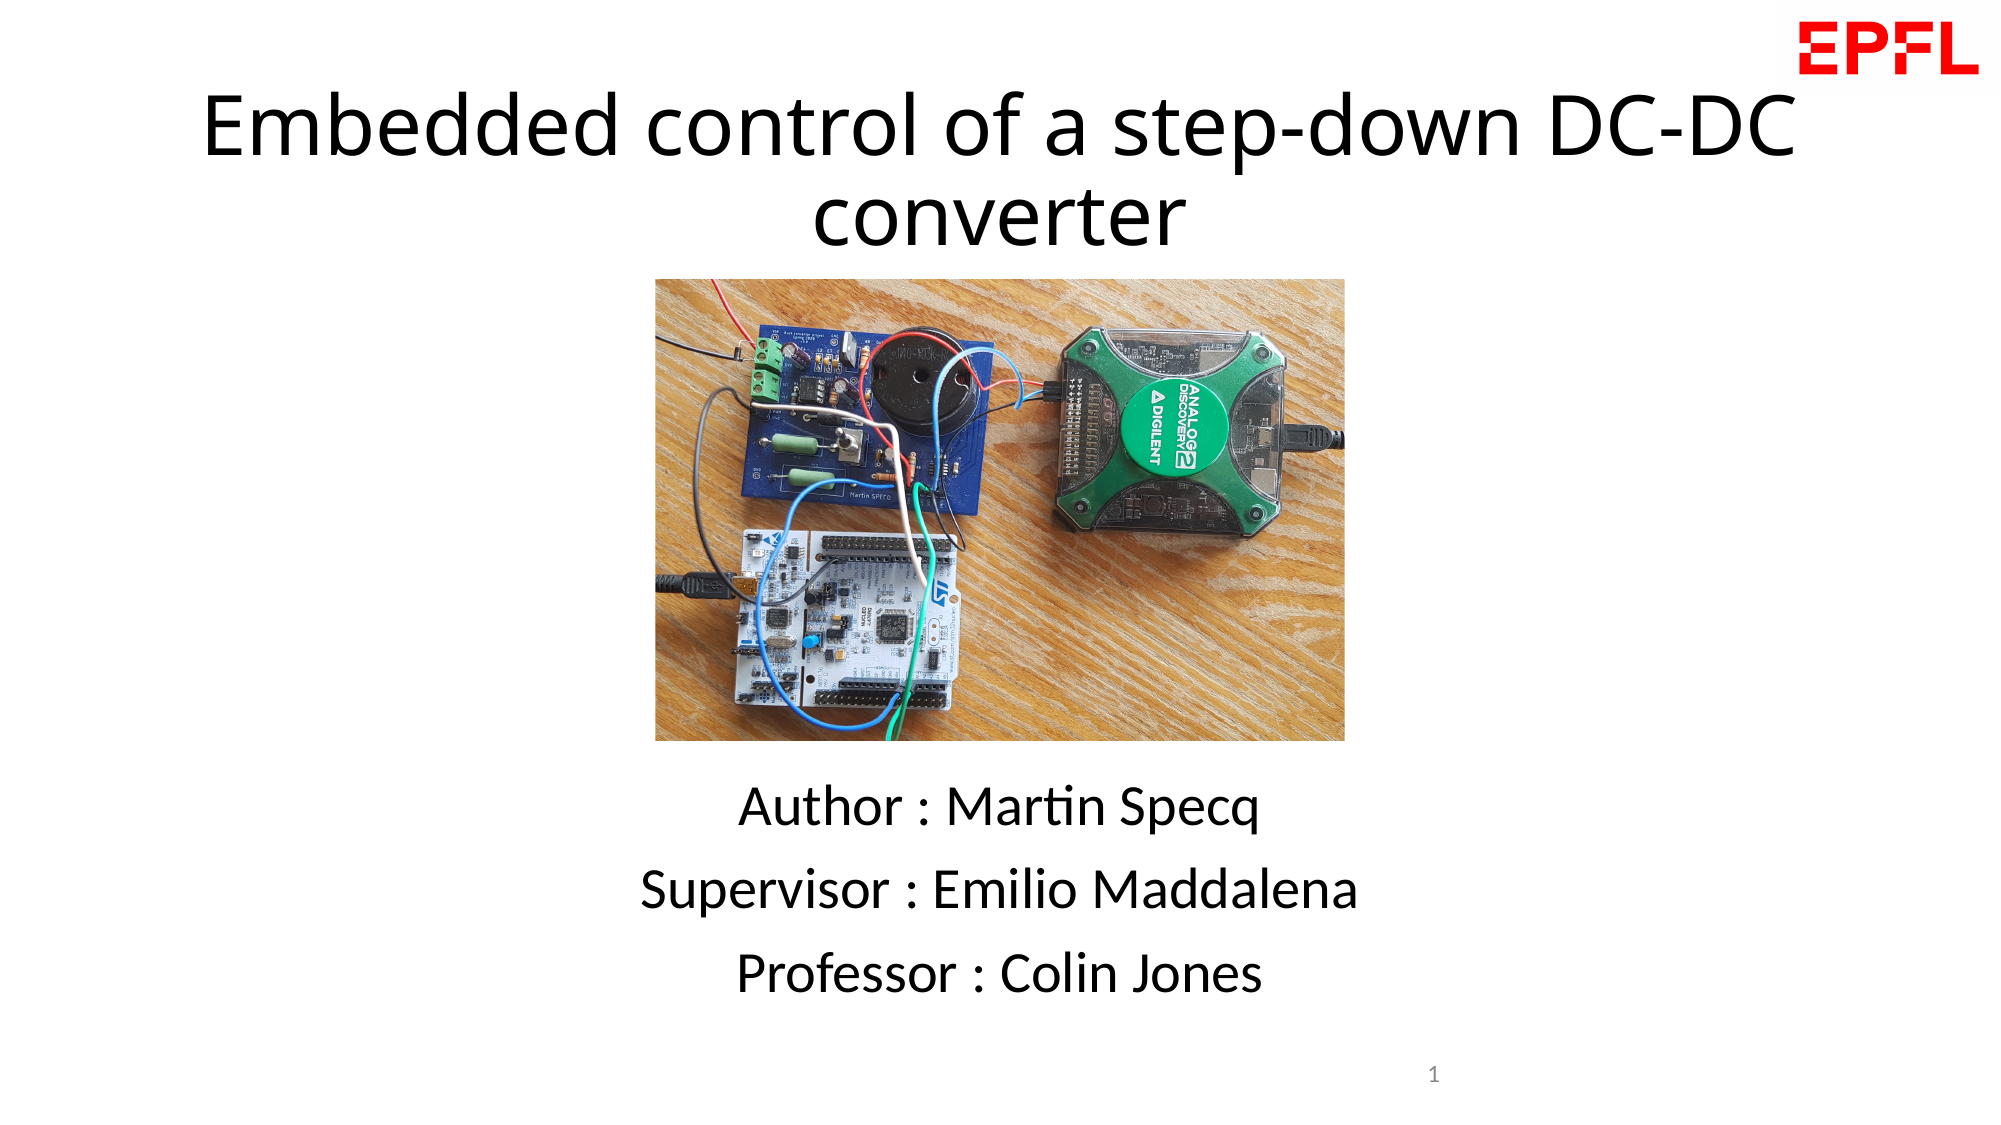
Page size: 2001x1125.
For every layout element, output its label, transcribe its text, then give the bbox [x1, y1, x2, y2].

text_box [1412, 1042, 1863, 1103]
title Embedded control of a step-down DC-DC converter [116, 64, 1884, 283]
list Author : Martin Specq Supervisor : Emilio Maddalena Professor : Colin Jones [137, 767, 1863, 1040]
picture [655, 279, 1345, 741]
